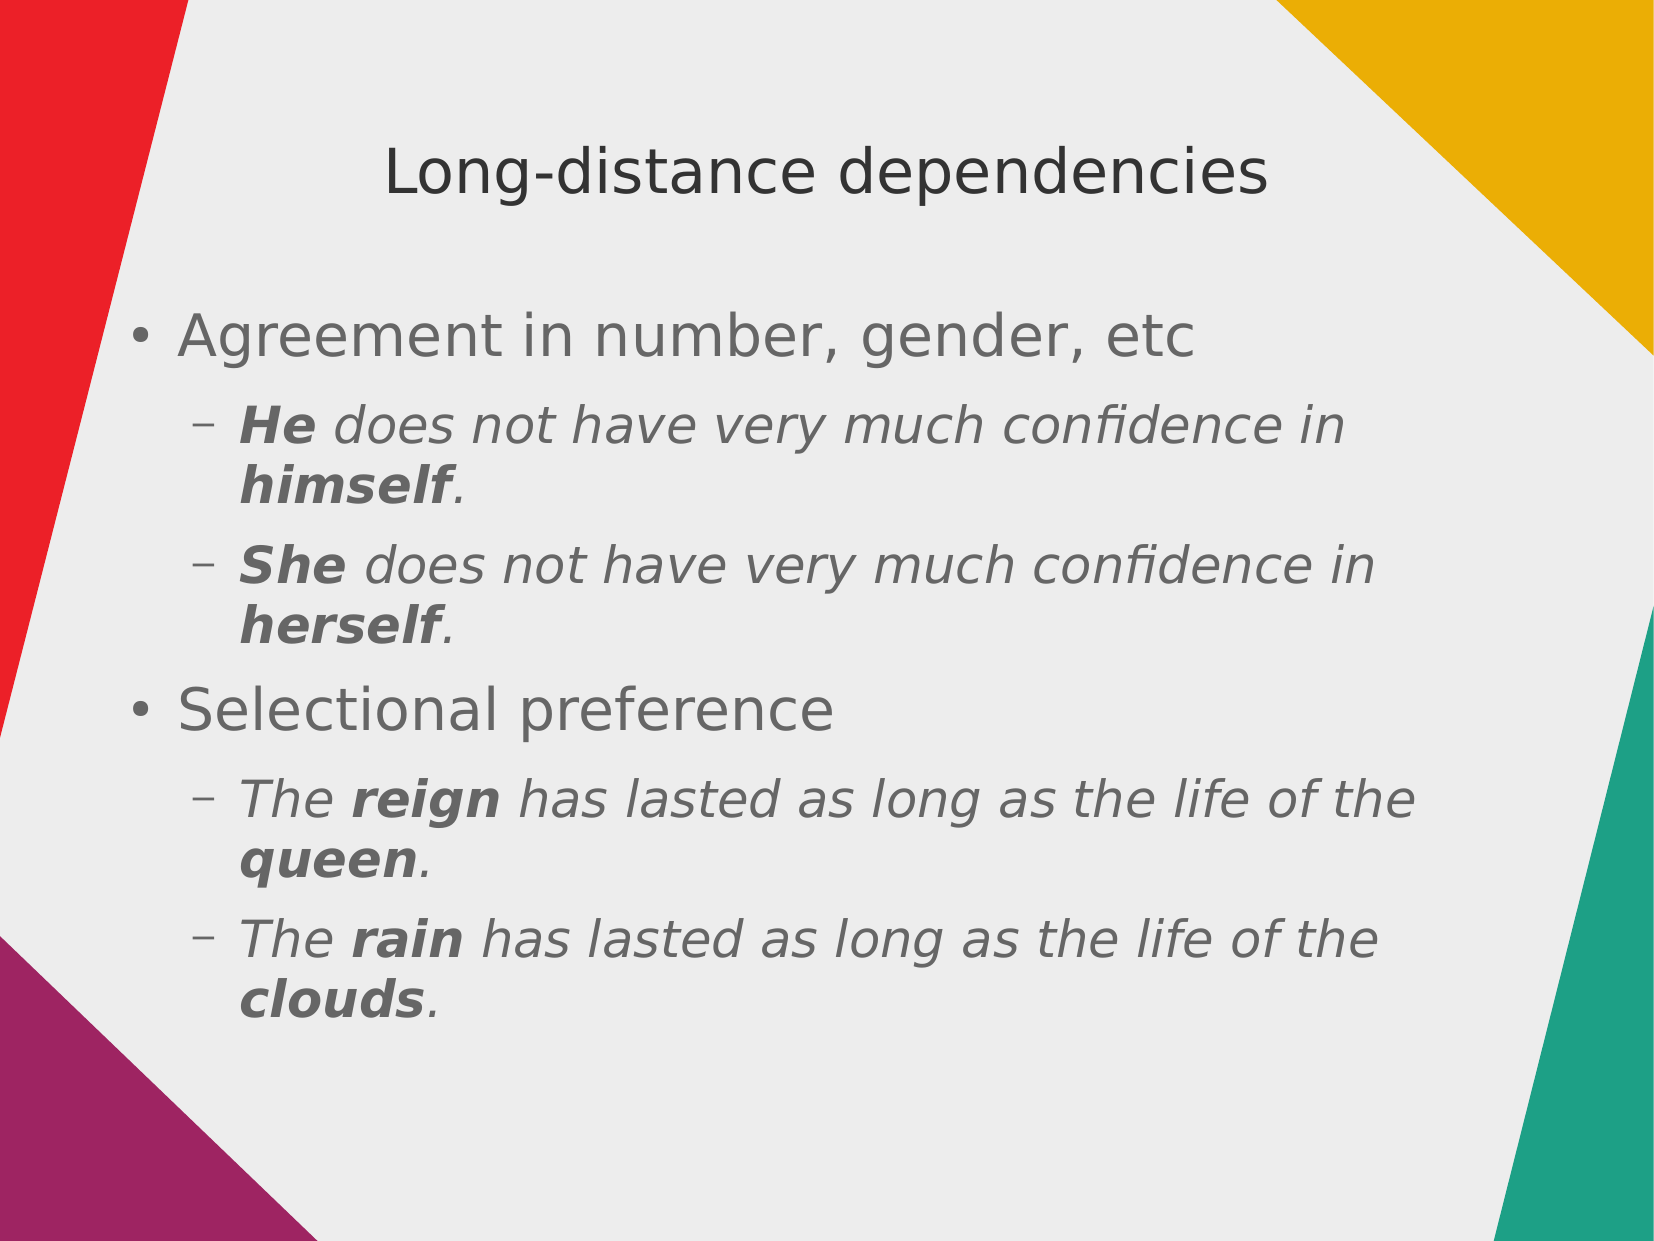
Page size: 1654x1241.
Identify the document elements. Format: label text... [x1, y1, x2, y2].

title Long-distance dependencies [114, 73, 1539, 271]
list Agreement in number, gender, etc He does not have very much confidence in himself. She does not have very much confidence in herself. Selectional preference The reign has lasted as long as the life of the queen. The rain has lasted as long as the life of the clouds. [114, 302, 1539, 1033]
